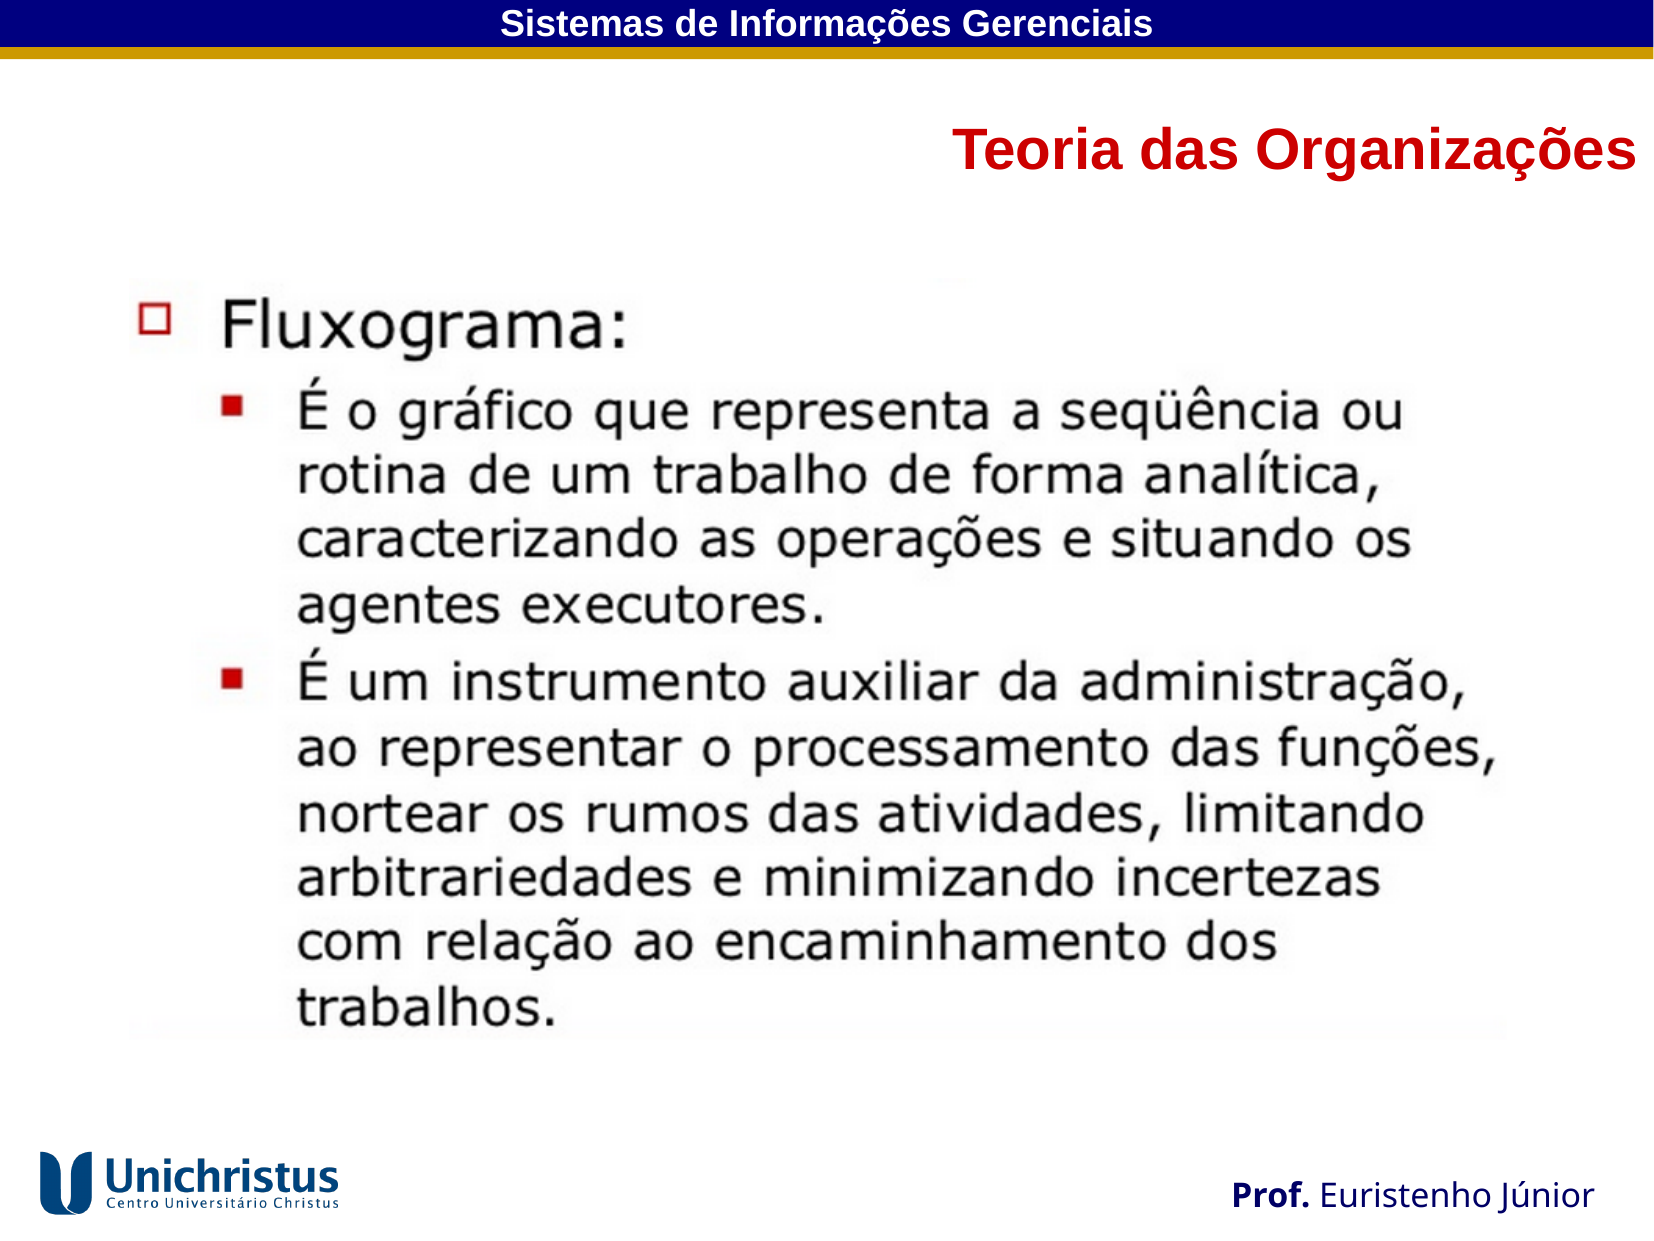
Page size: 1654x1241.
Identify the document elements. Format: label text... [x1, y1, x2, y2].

picture [129, 278, 1507, 1040]
text_box Teoria das Organizações [937, 109, 1654, 189]
text_box Prof. Euristenho Júnior [1216, 1163, 1654, 1224]
text_box [0, 47, 1654, 60]
text_box Sistemas de Informações Gerenciais [0, 0, 1654, 47]
picture [35, 1148, 343, 1217]
